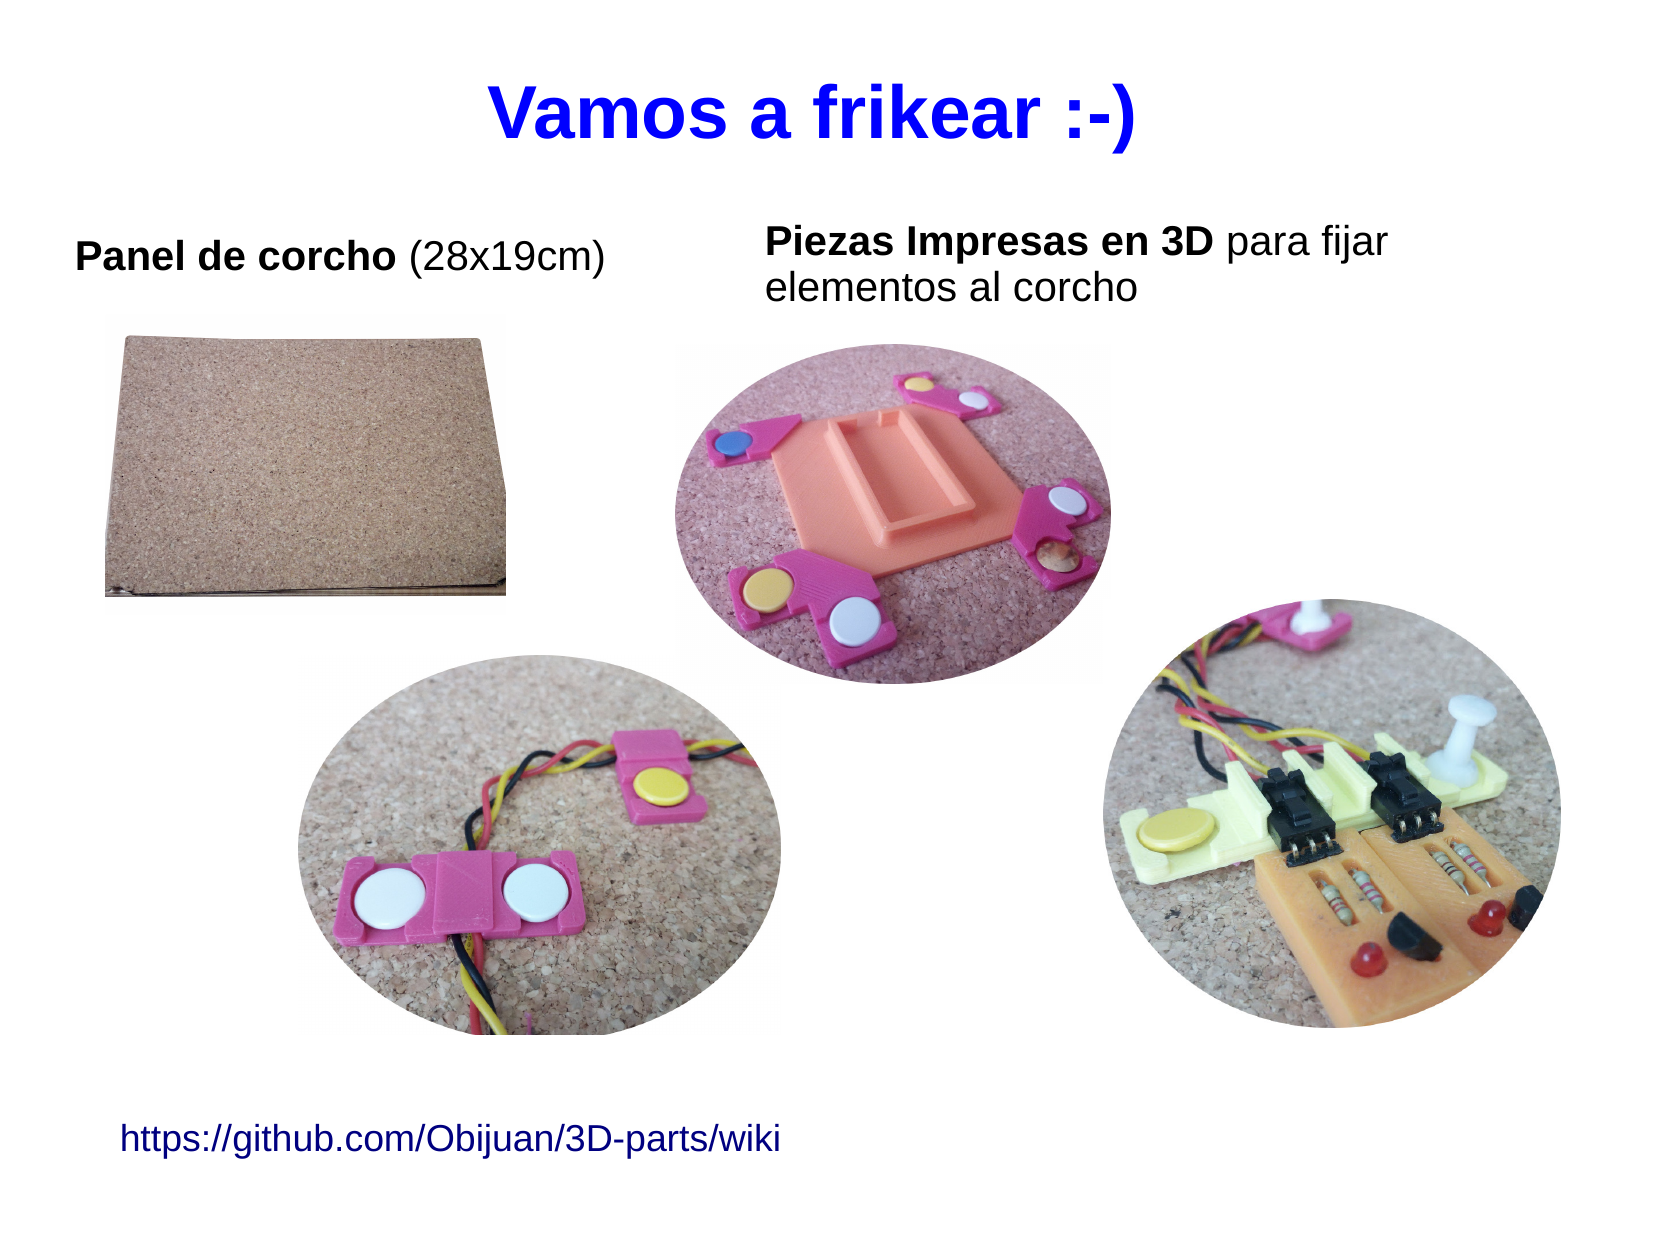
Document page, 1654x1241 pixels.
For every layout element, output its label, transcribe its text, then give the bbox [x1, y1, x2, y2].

picture [105, 314, 506, 616]
text_box https://github.com/Obijuan/3D-parts/wiki [105, 1110, 939, 1180]
text_box Panel de corcho (28x19cm) [60, 225, 622, 287]
picture [298, 344, 1561, 1036]
text_box Piezas Impresas en 3D para fijar elementos al corcho [750, 210, 1471, 365]
text_box Vamos a frikear :-) [64, 59, 1561, 166]
